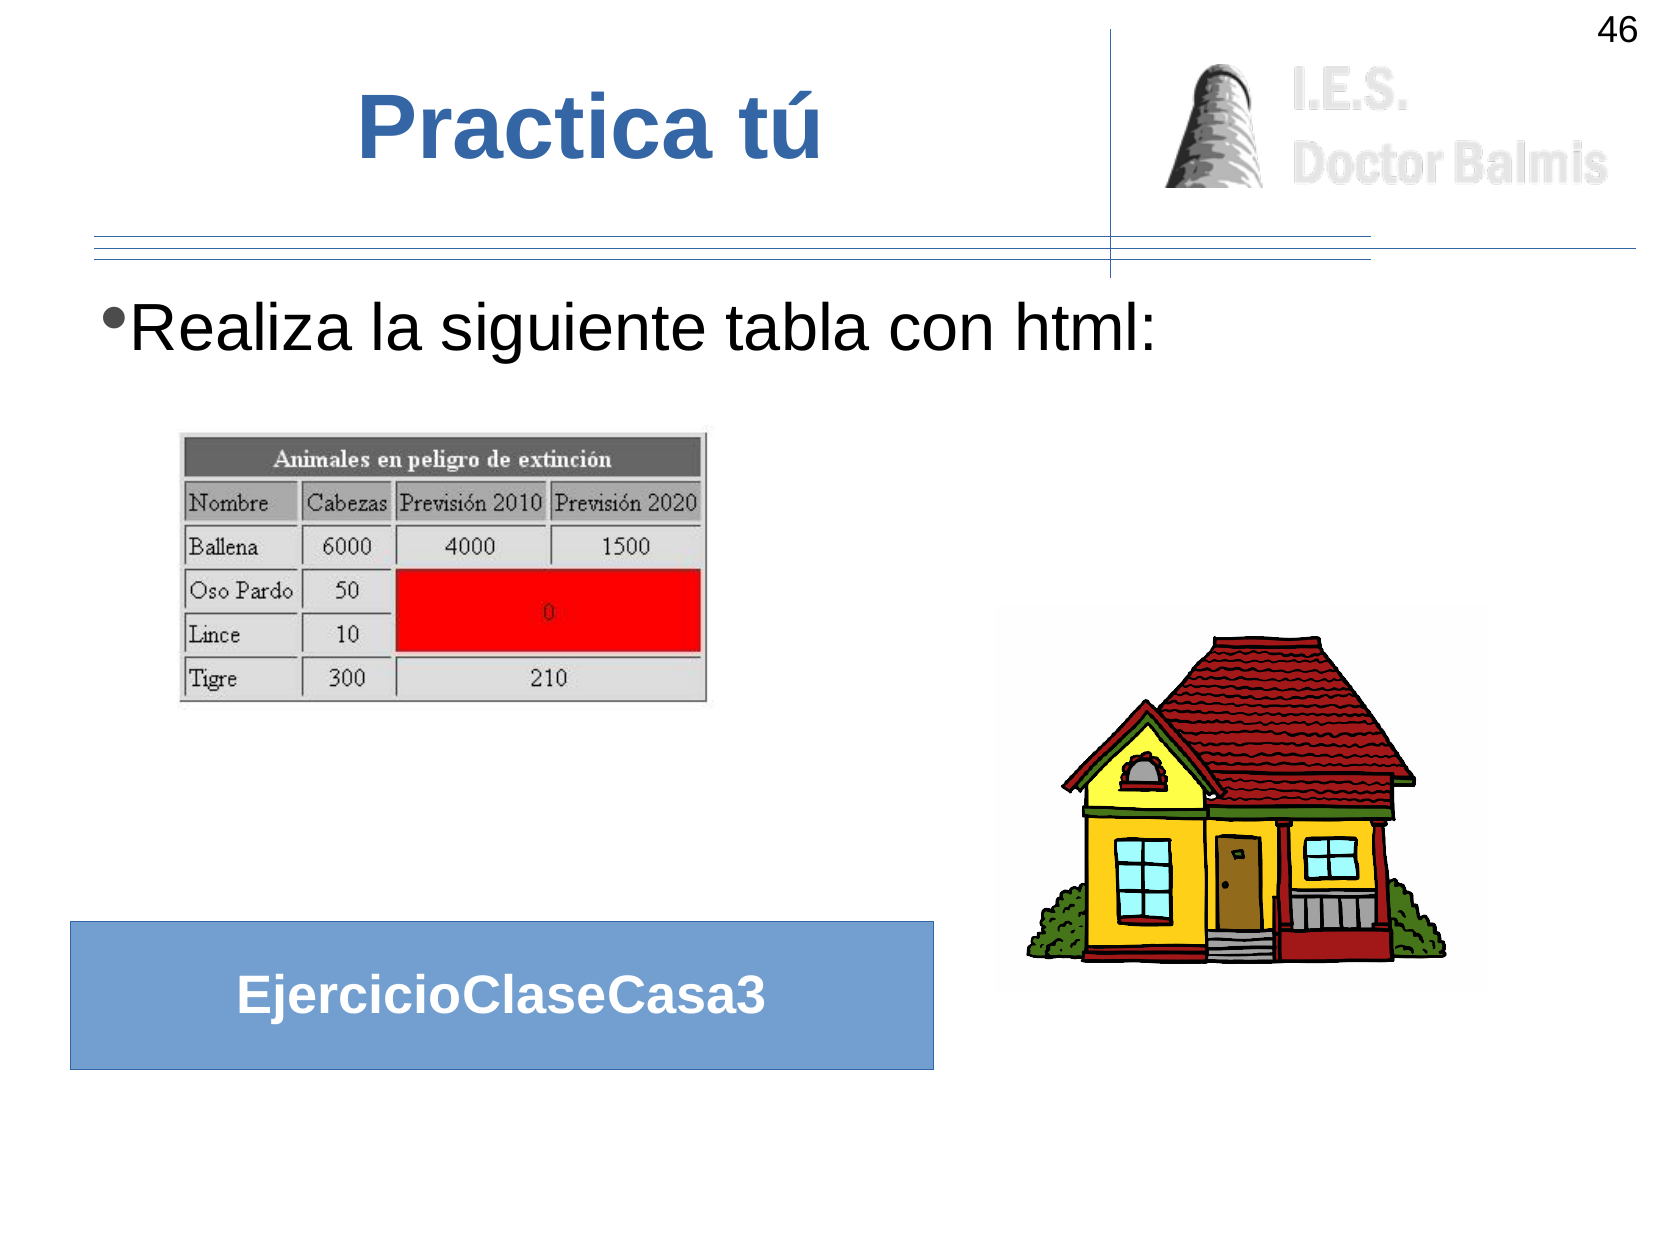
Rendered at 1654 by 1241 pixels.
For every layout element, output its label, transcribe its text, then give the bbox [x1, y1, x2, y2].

picture [994, 605, 1489, 993]
title Practica tú [118, 23, 1063, 231]
picture [177, 425, 715, 710]
list Realiza la siguiente tabla con html: [82, 290, 1571, 1010]
text_box EjercicioClaseCasa3 [70, 921, 934, 1070]
picture [1133, 64, 1619, 188]
